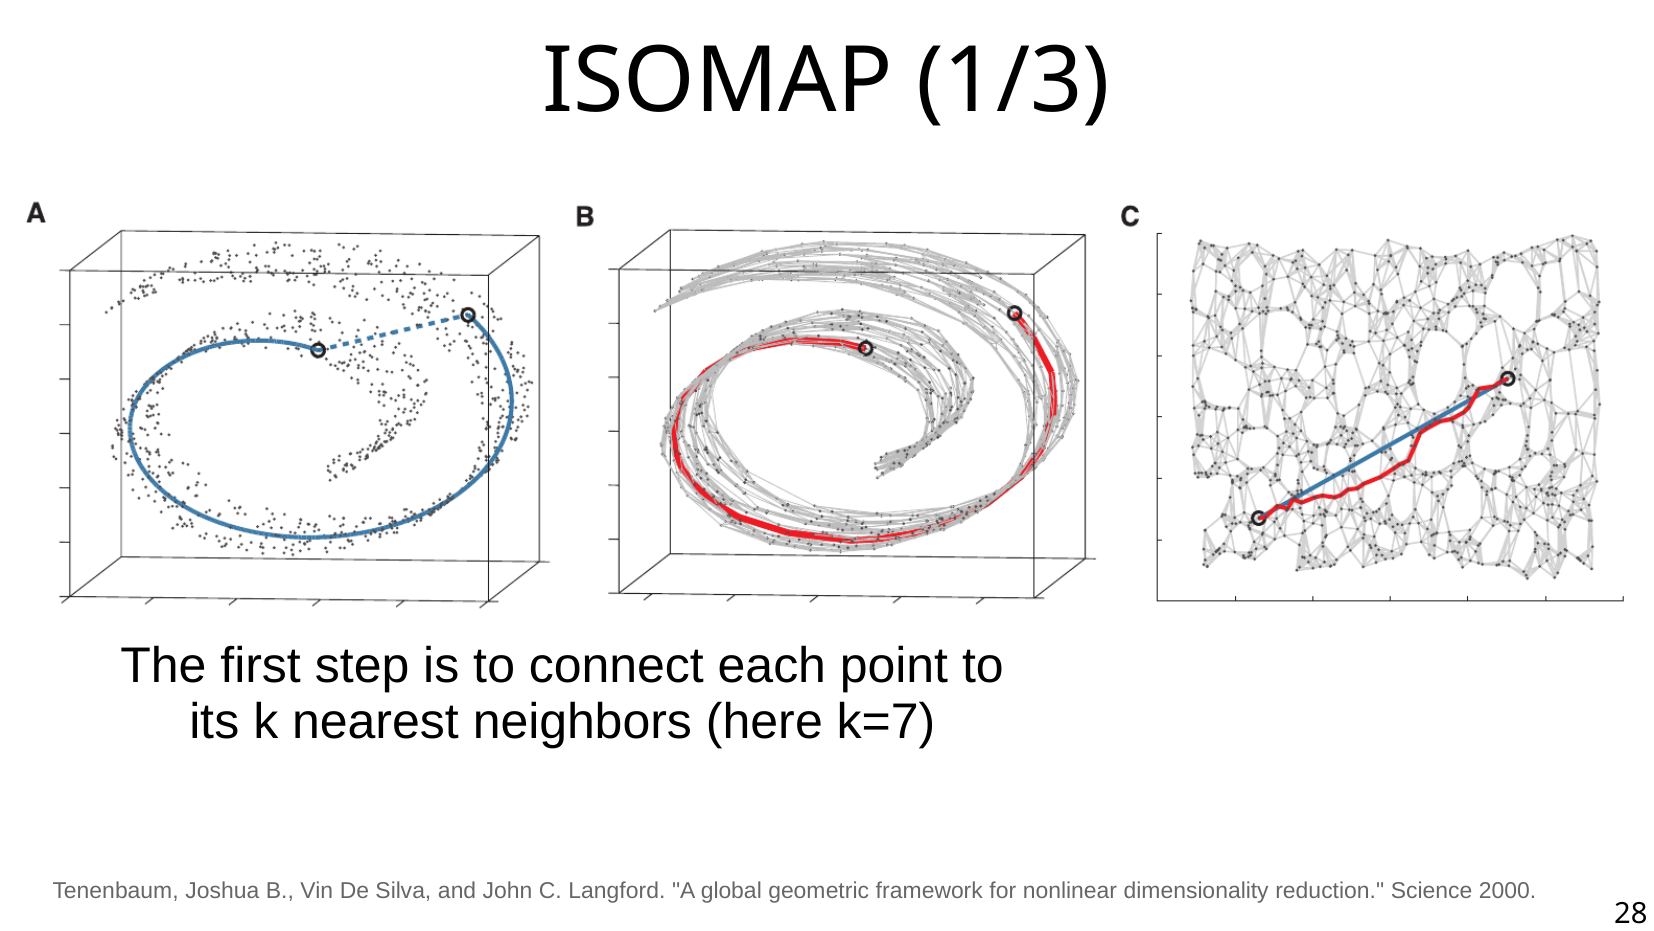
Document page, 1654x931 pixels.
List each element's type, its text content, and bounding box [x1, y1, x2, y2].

title ISOMAP (1/3) [82, 1, 1571, 151]
text_box Tenenbaum, Joshua B., Vin De Silva, and John C. Langford. "A global geometric framework for nonlinear dimensionality reduction." Science 2000. [0, 870, 1591, 931]
text_box The first step is to connect each point to its k nearest neighbors (here k=7) [75, 630, 1051, 766]
picture [0, 189, 1653, 616]
